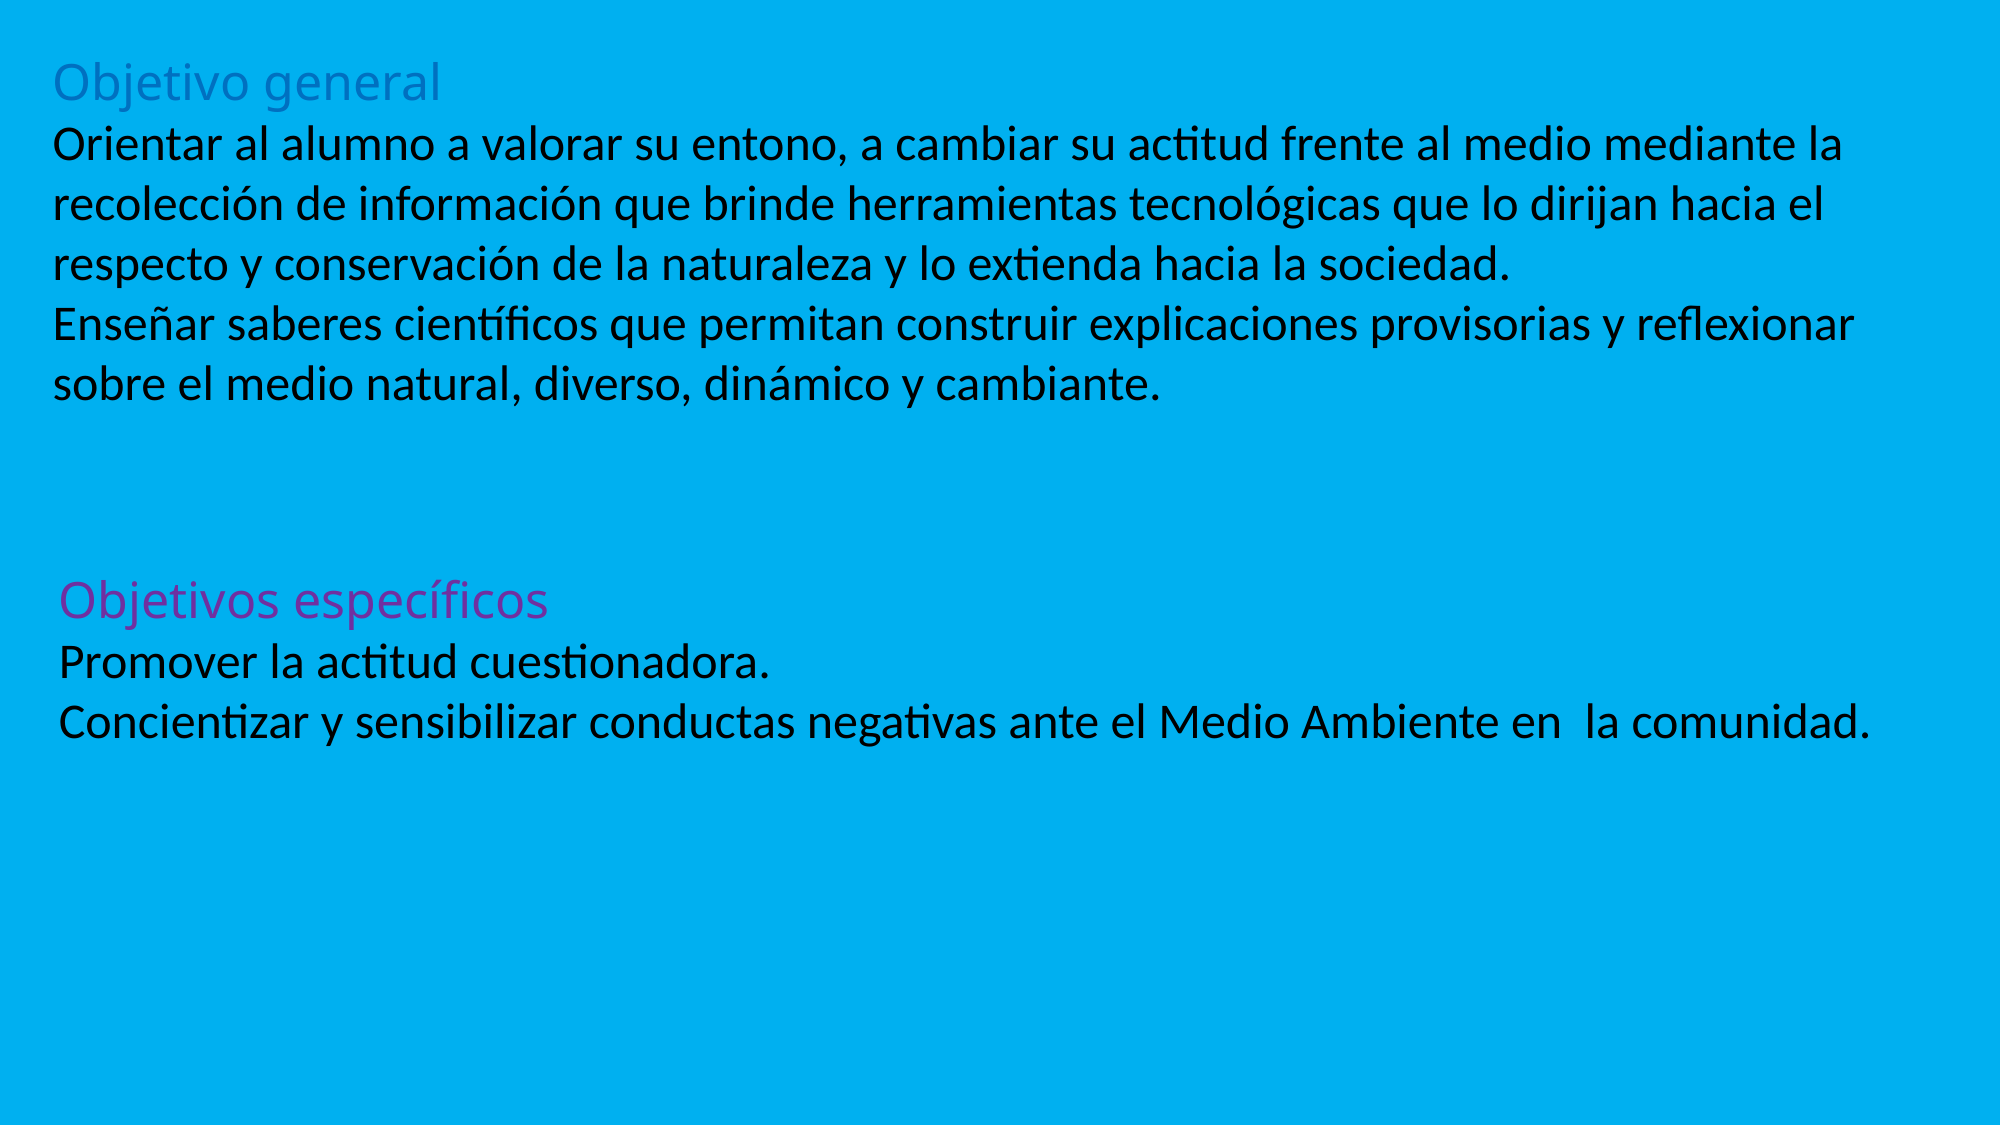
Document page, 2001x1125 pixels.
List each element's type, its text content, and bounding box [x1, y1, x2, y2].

text_box Objetivo general Orientar al alumno a valorar su entono, a cambiar su actitud frente al medio mediante la recolección de información que brinde herramientas tecnológicas que lo dirijan hacia el respecto y conservación de la naturaleza y lo extienda hacia la sociedad. Enseñar saberes científicos que permitan construir explicaciones provisorias y reflexionar sobre el medio natural, diverso, dinámico y cambiante. [46, 44, 1973, 411]
text_box Objetivos específicos Promover la actitud cuestionadora. Concientizar y sensibilizar conductas negativas ante el Medio Ambiente en la comunidad. [52, 562, 1955, 908]
